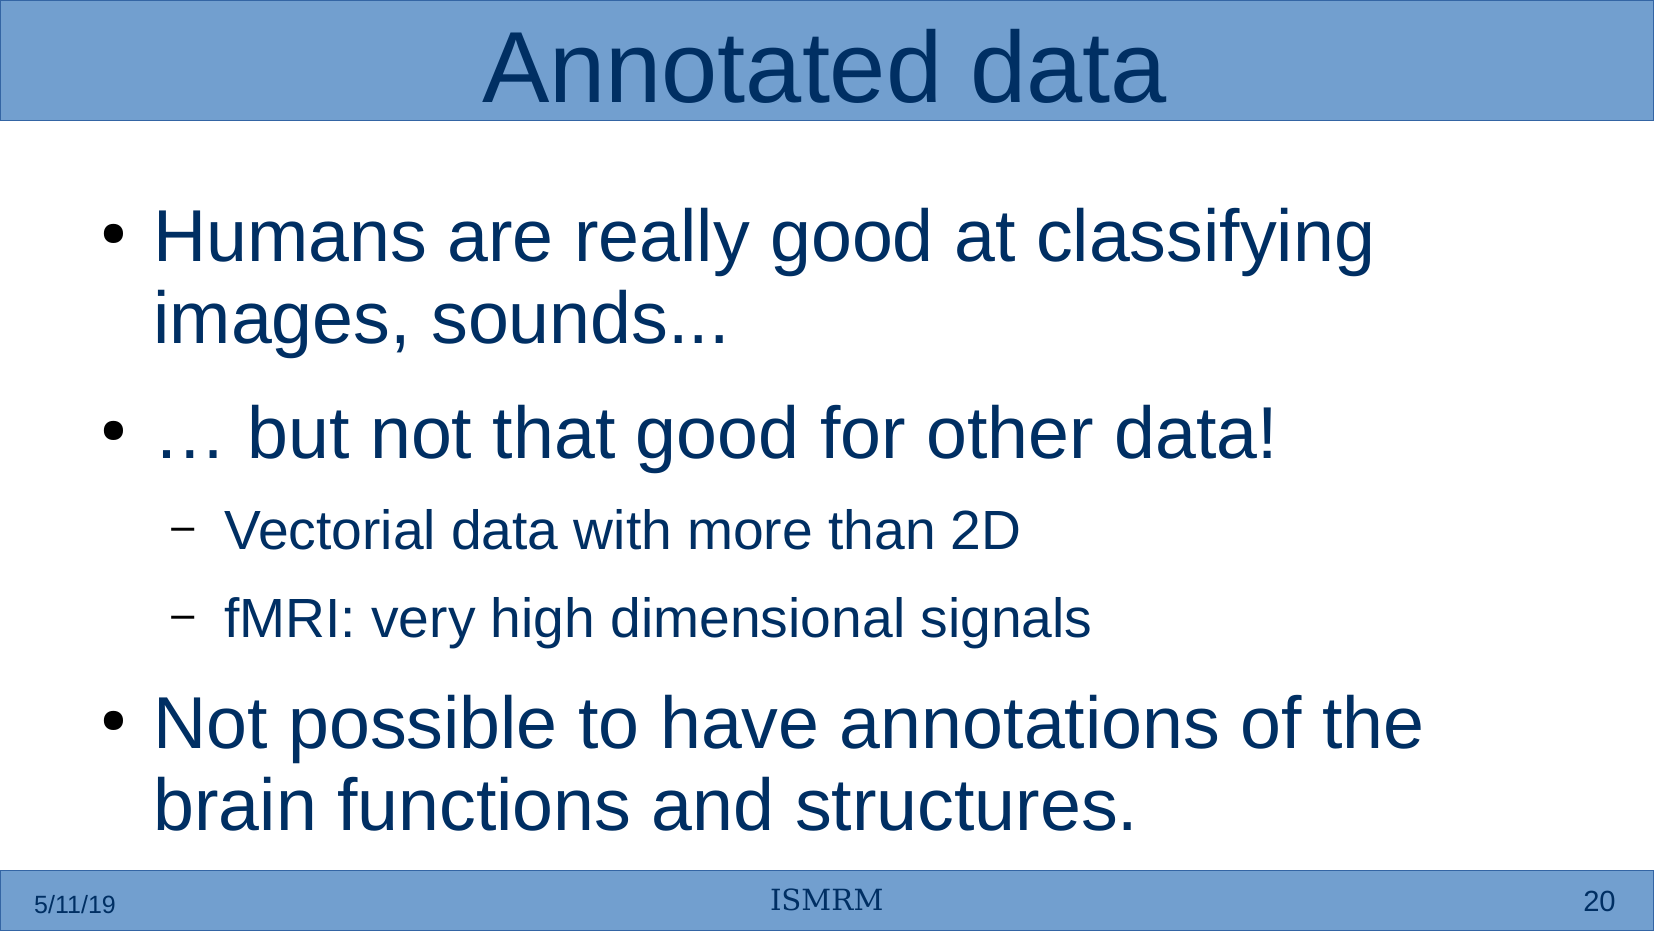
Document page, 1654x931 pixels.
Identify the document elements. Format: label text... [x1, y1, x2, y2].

title Annotated data [0, 15, 1651, 121]
list Humans are really good at classifying images, sounds... … but not that good for other data! Vectorial data with more than 2D fMRI: very high dimensional signals Not possible to have annotations of the brain functions and structures. [82, 195, 1571, 856]
